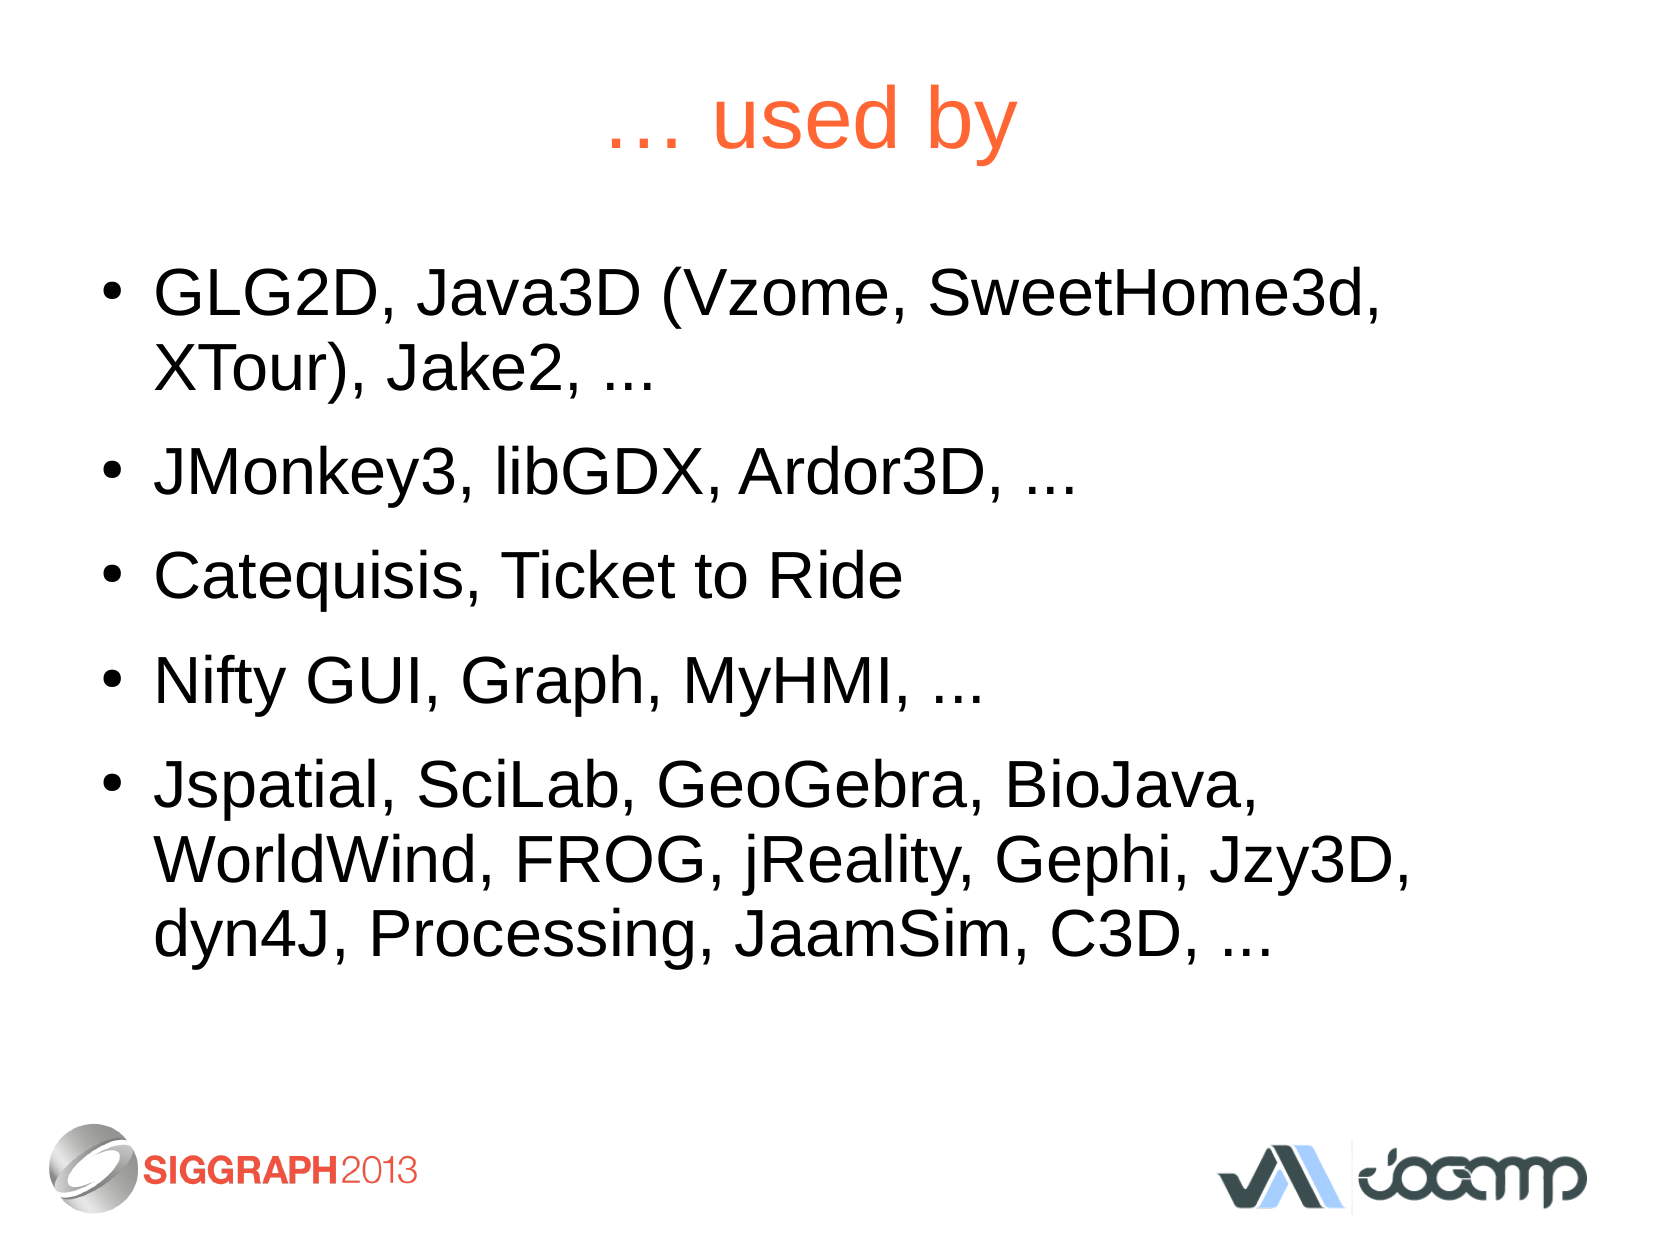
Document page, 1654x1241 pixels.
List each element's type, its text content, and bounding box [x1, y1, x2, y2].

list GLG2D, Java3D (Vzome, SweetHome3d, XTour), Jake2, ... JMonkey3, libGDX, Ardor3D, ... Catequisis, Ticket to Ride Nifty GUI, Graph, MyHMI, ... Jspatial, SciLab, GeoGebra, BioJava, WorldWind, FROG, jReality, Gephi, Jzy3D, dyn4J, Processing, JaamSim, C3D, ... [82, 255, 1538, 1010]
title … used by [68, 49, 1576, 188]
picture [45, 1122, 421, 1215]
picture [1215, 1139, 1587, 1215]
